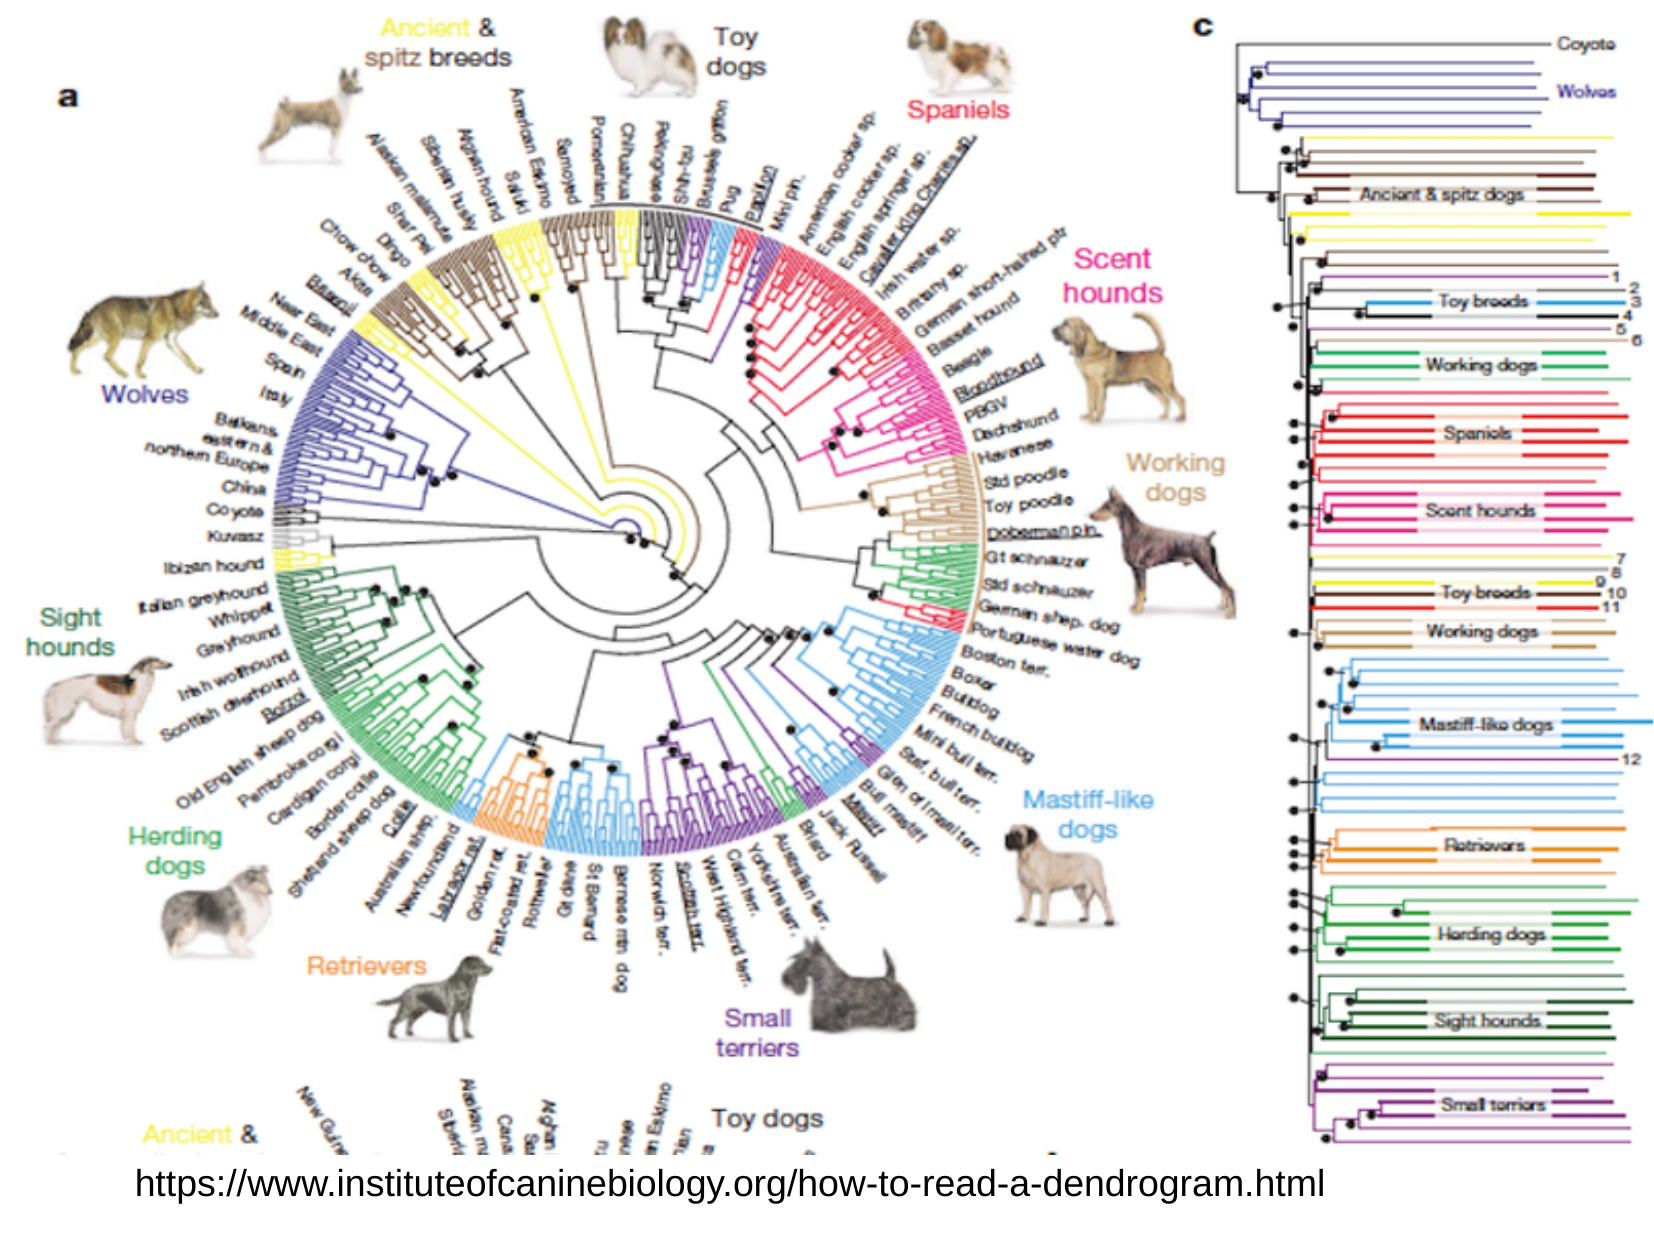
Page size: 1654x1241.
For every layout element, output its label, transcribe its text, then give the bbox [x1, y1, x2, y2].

picture [15, 3, 1654, 1156]
text_box https://www.instituteofcaninebiology.org/how-to-read-a-dendrogram.html [120, 1156, 1349, 1212]
